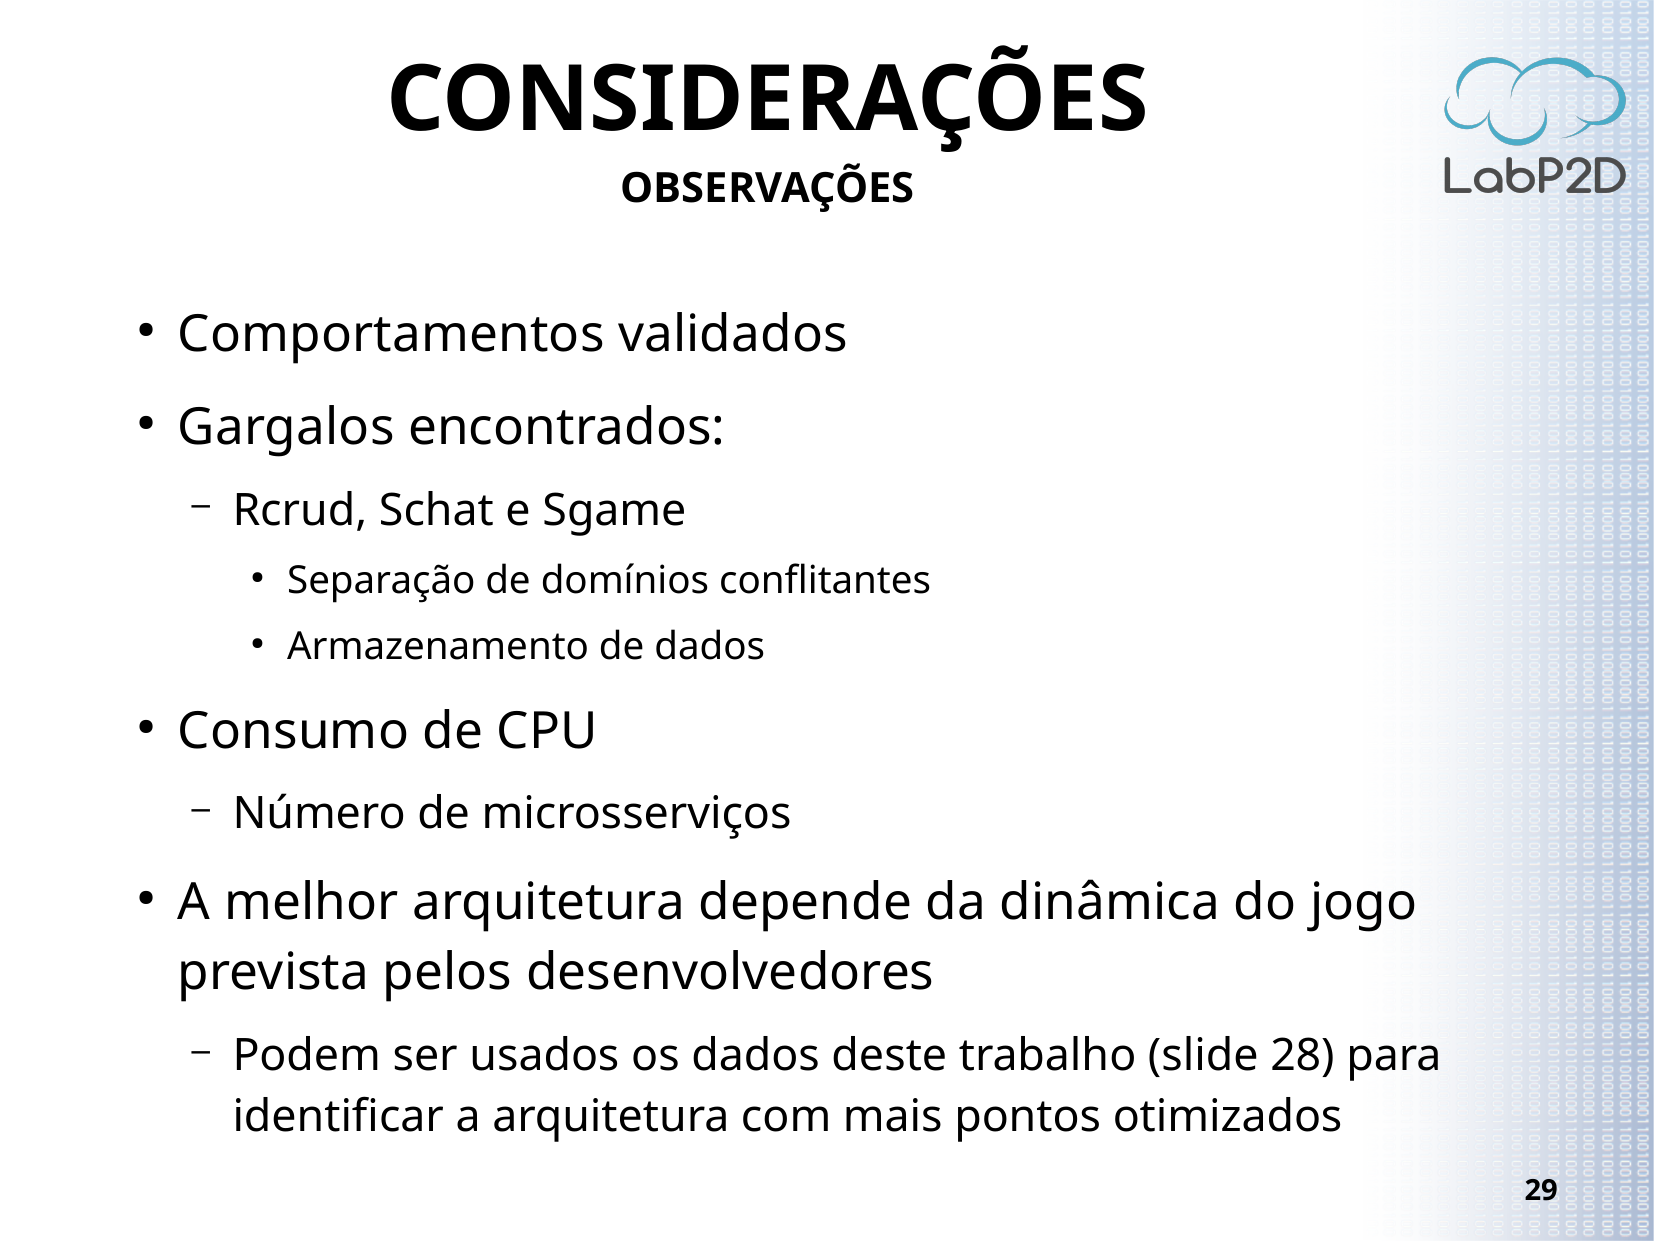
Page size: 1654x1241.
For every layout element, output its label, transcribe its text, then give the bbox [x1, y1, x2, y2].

picture [1360, 1, 1654, 1240]
list Comportamentos validados Gargalos encontrados: Rcrud, Schat e Sgame Separação de domínios conflitantes Armazenamento de dados Consumo de CPU Número de microsserviços A melhor arquitetura depende da dinâmica do jogo prevista pelos desenvolvedores Podem ser usados os dados deste trabalho (slide 28) para identificar a arquitetura com mais pontos otimizados [123, 271, 1453, 1170]
title CONSIDERAÇÕES OBSERVAÇÕES [82, 19, 1453, 227]
